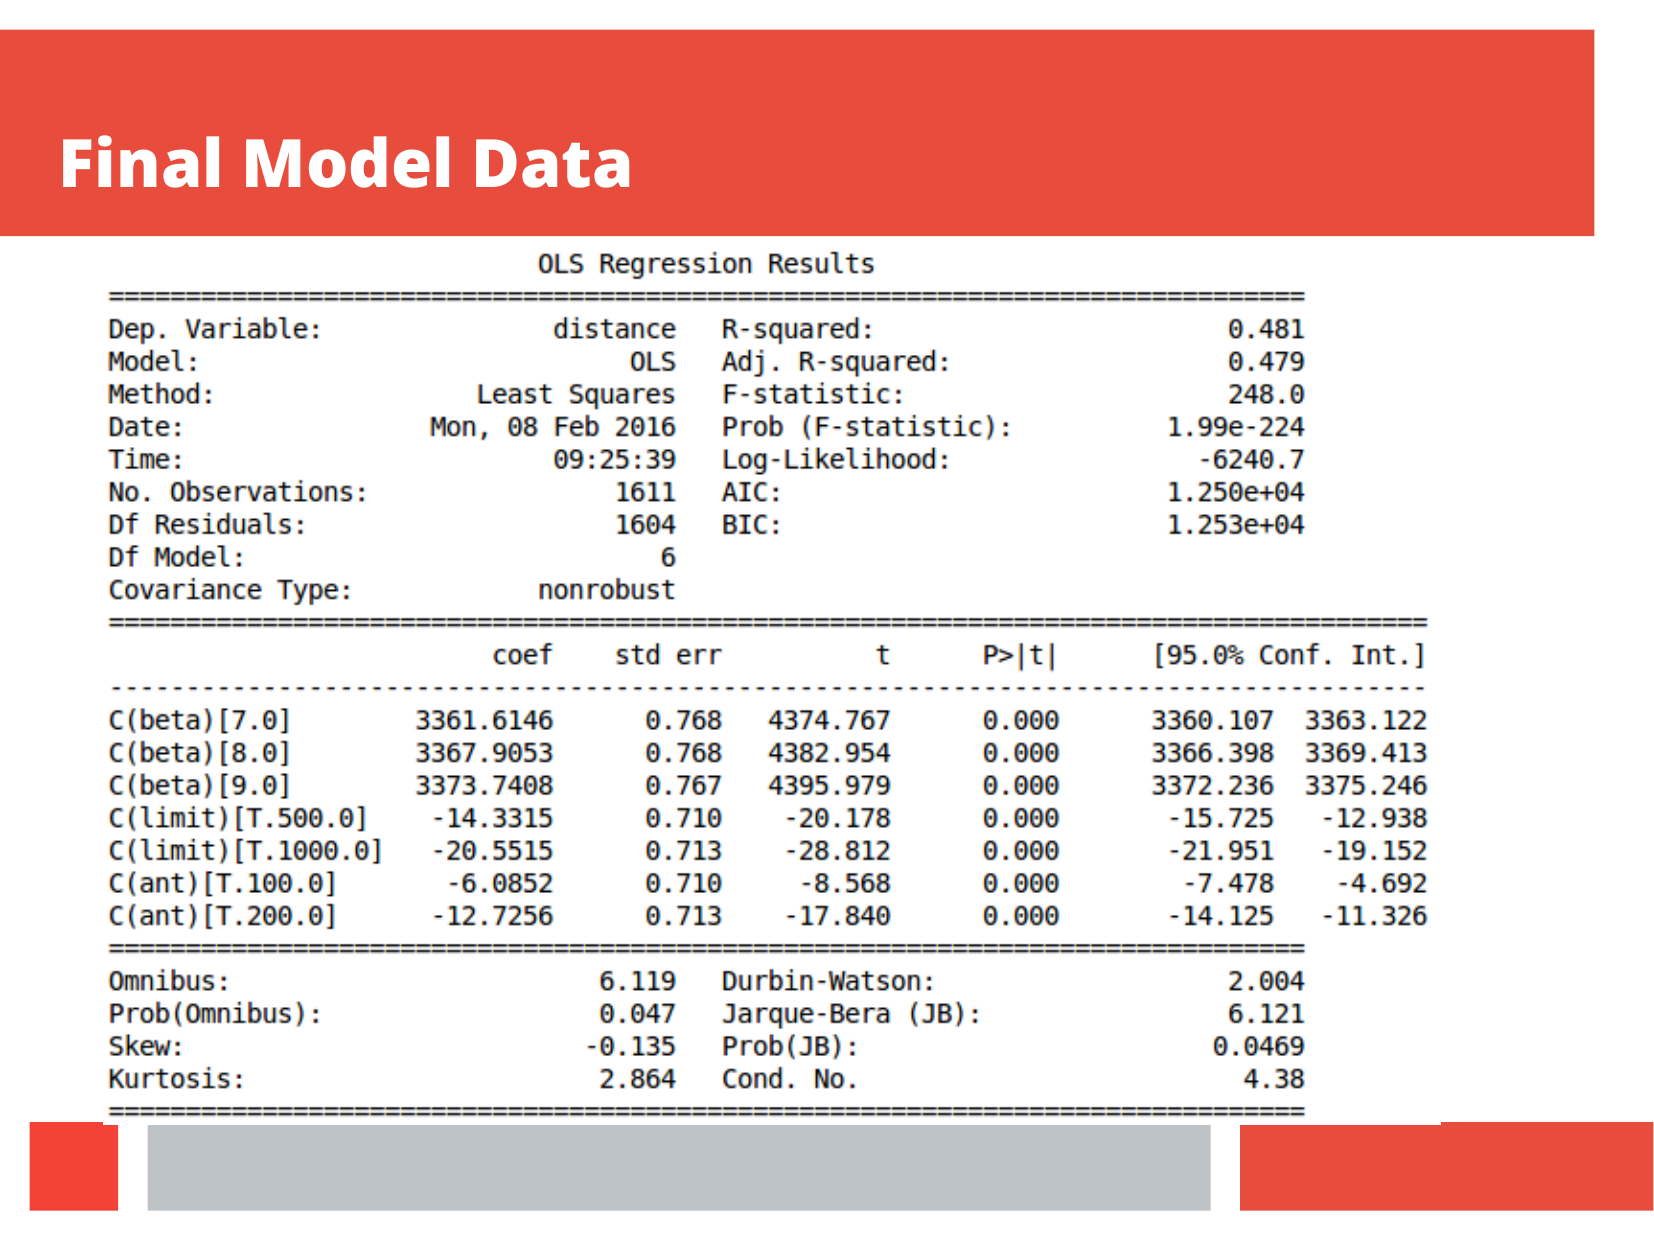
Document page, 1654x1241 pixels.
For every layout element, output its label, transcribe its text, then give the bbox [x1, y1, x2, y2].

picture [103, 239, 1441, 1125]
title Final Model Data [59, 59, 1595, 207]
